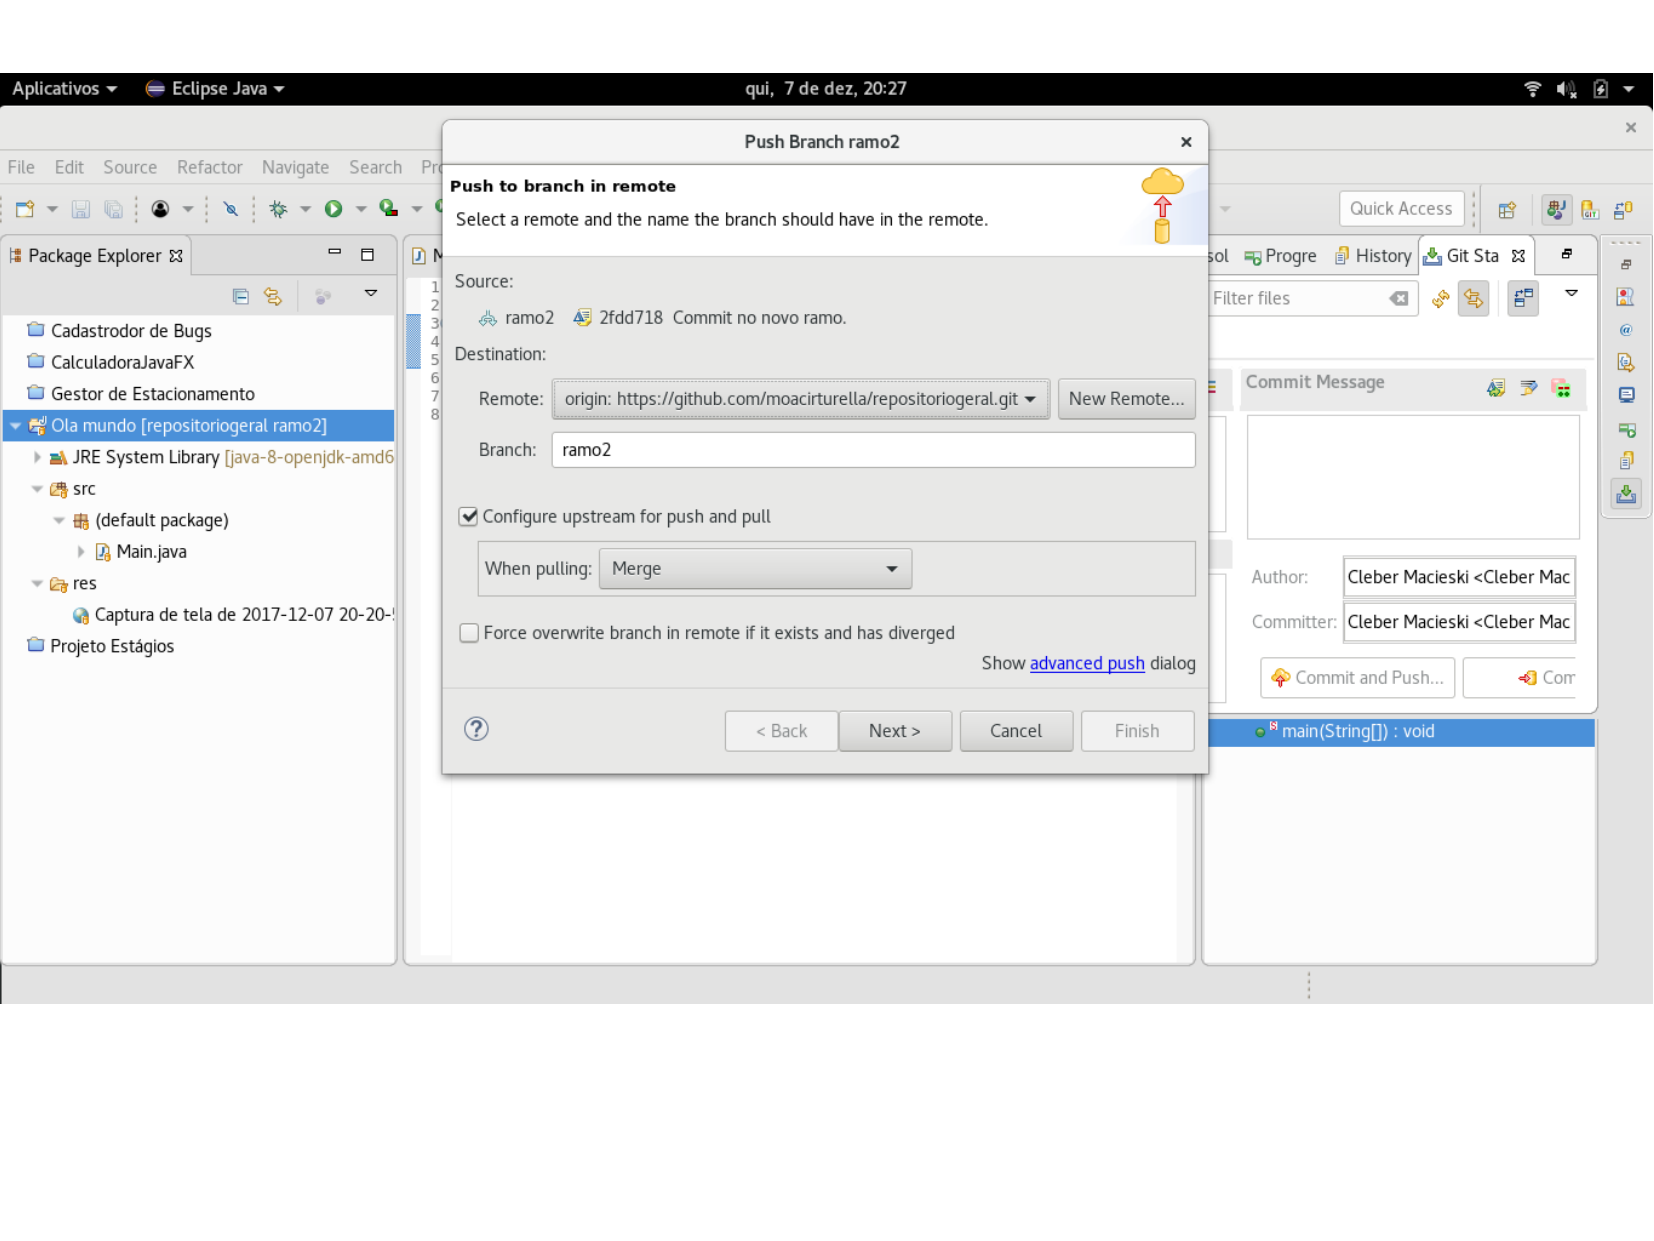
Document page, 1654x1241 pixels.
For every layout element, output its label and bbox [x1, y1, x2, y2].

picture [0, 73, 1653, 1004]
